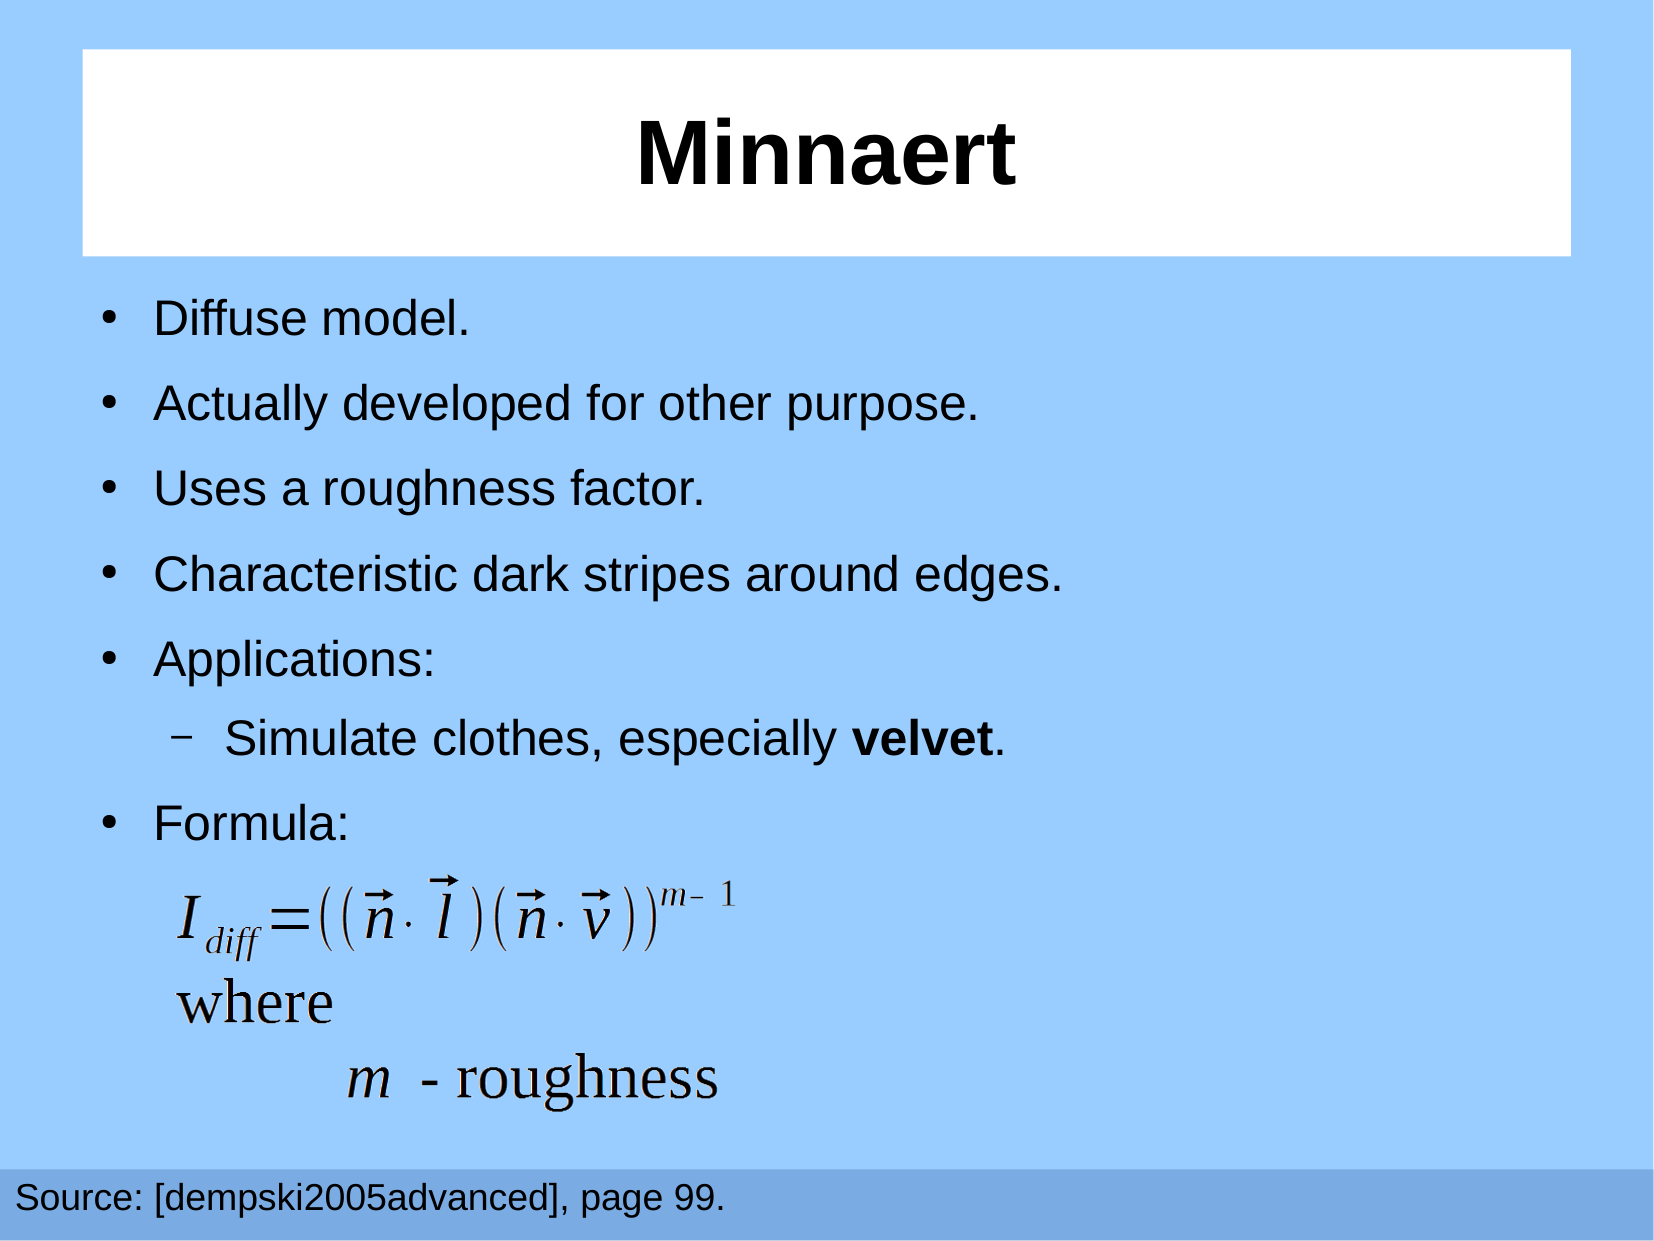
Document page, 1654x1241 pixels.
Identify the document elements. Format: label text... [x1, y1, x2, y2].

title Minnaert [82, 49, 1571, 257]
list Diffuse model. Actually developed for other purpose. Uses a roughness factor. Characteristic dark stripes around edges. Applications: Simulate clothes, especially velvet. Formula: [82, 290, 1571, 1169]
picture [153, 861, 756, 1123]
text_box Source: [dempski2005advanced], page 99. [0, 1169, 1654, 1241]
